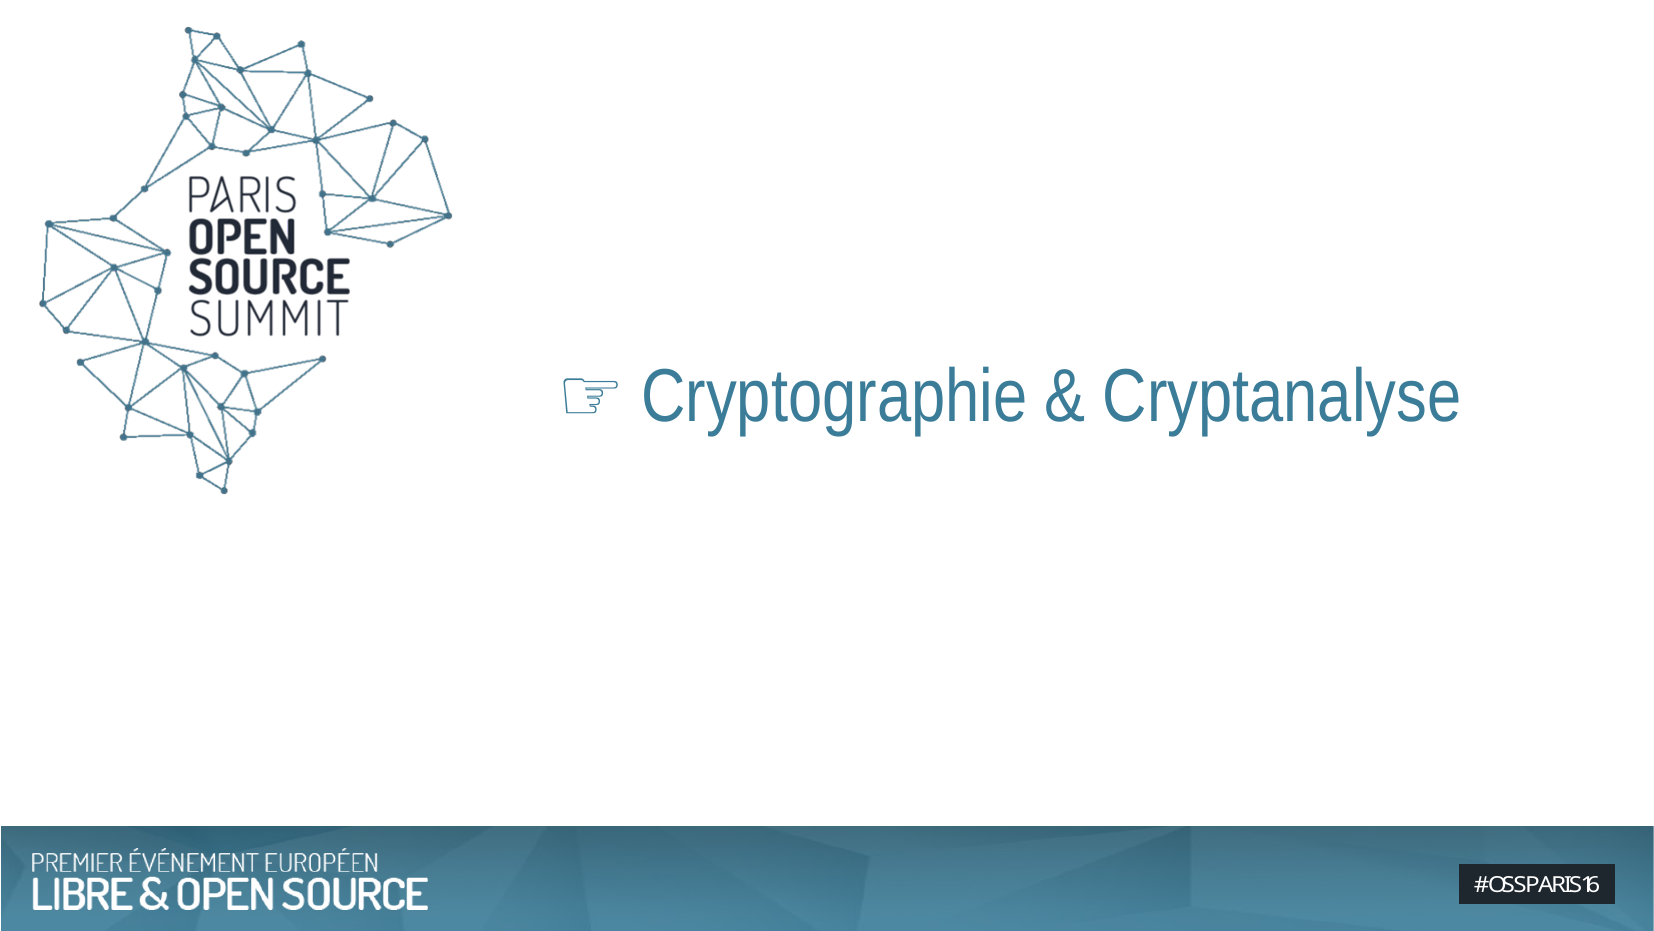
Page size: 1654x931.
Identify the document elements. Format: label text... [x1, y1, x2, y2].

title ☞ Cryptographie & Cryptanalyse [413, 317, 1607, 473]
picture [11, 11, 549, 543]
